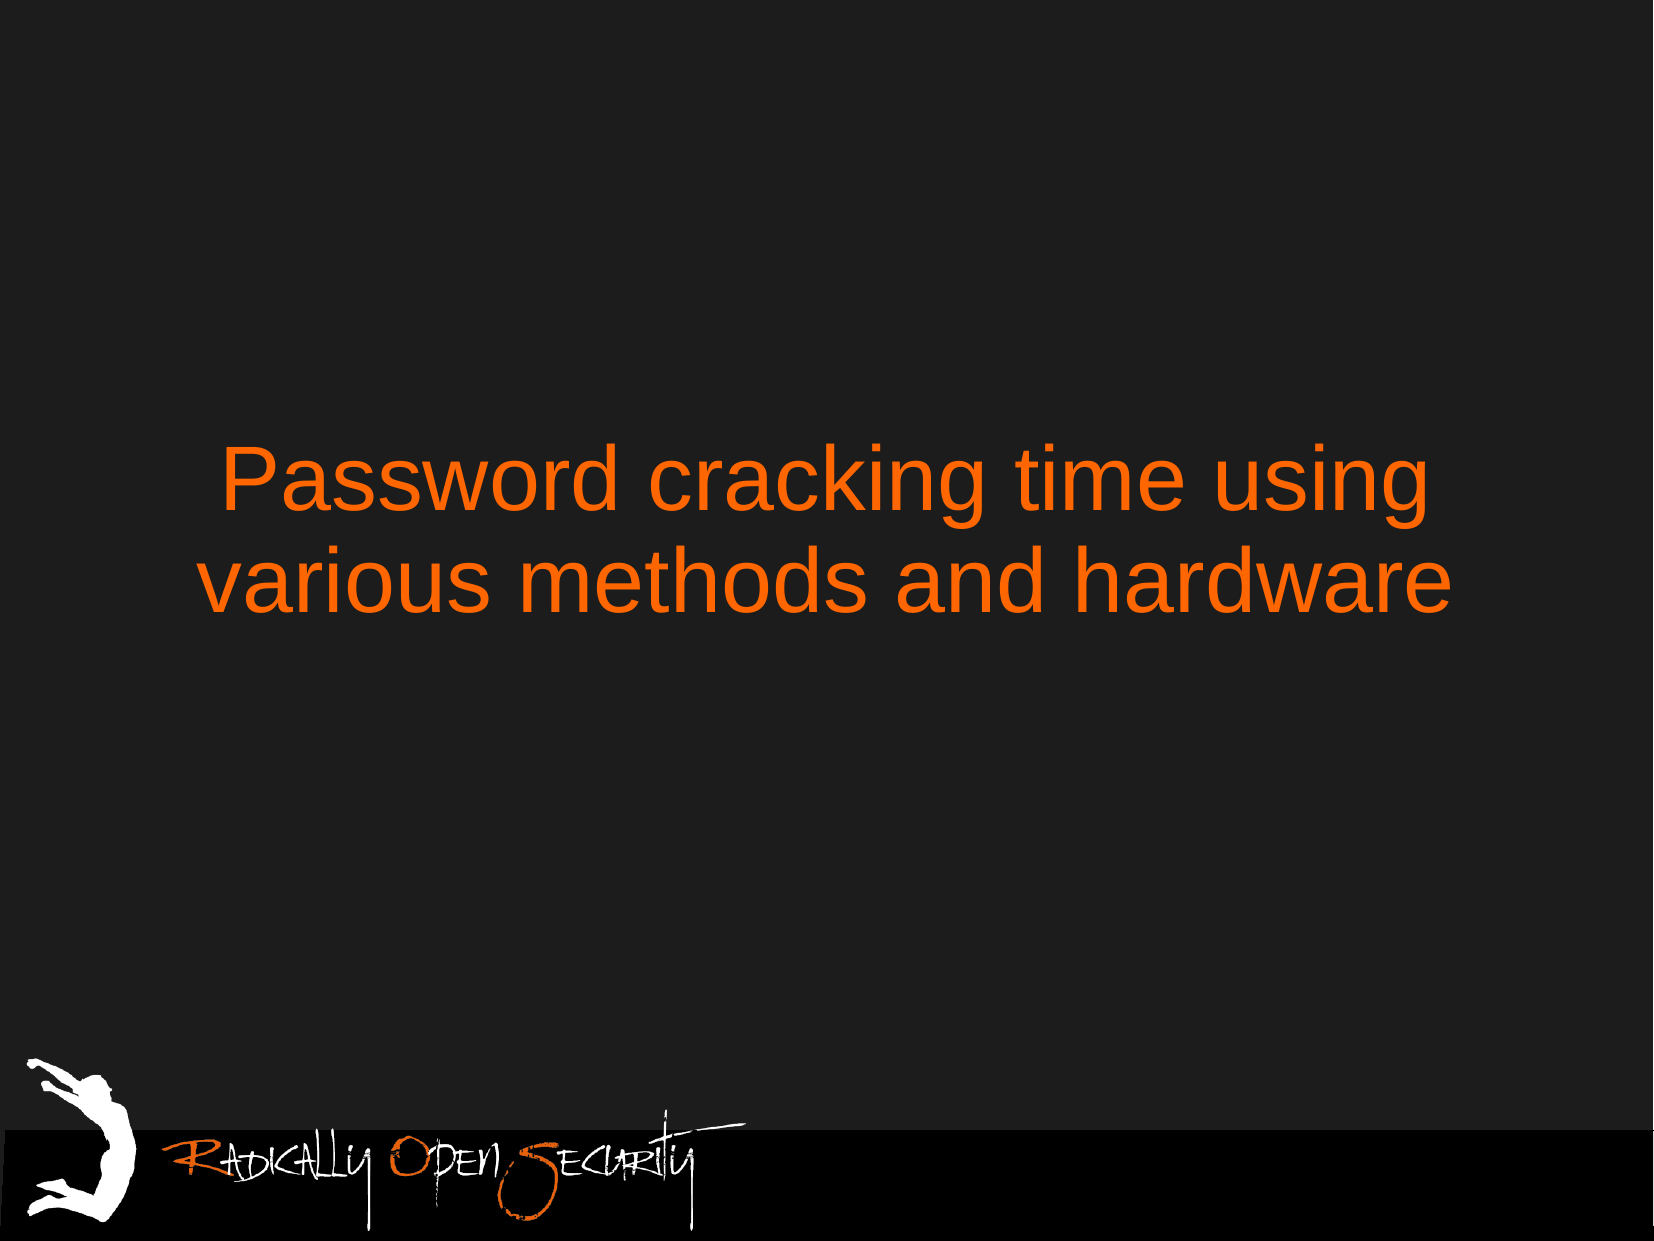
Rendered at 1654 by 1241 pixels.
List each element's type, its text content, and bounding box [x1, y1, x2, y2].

picture [0, 1022, 778, 1241]
subtitle Password cracking time using various methods and hardware [82, 49, 1571, 1010]
